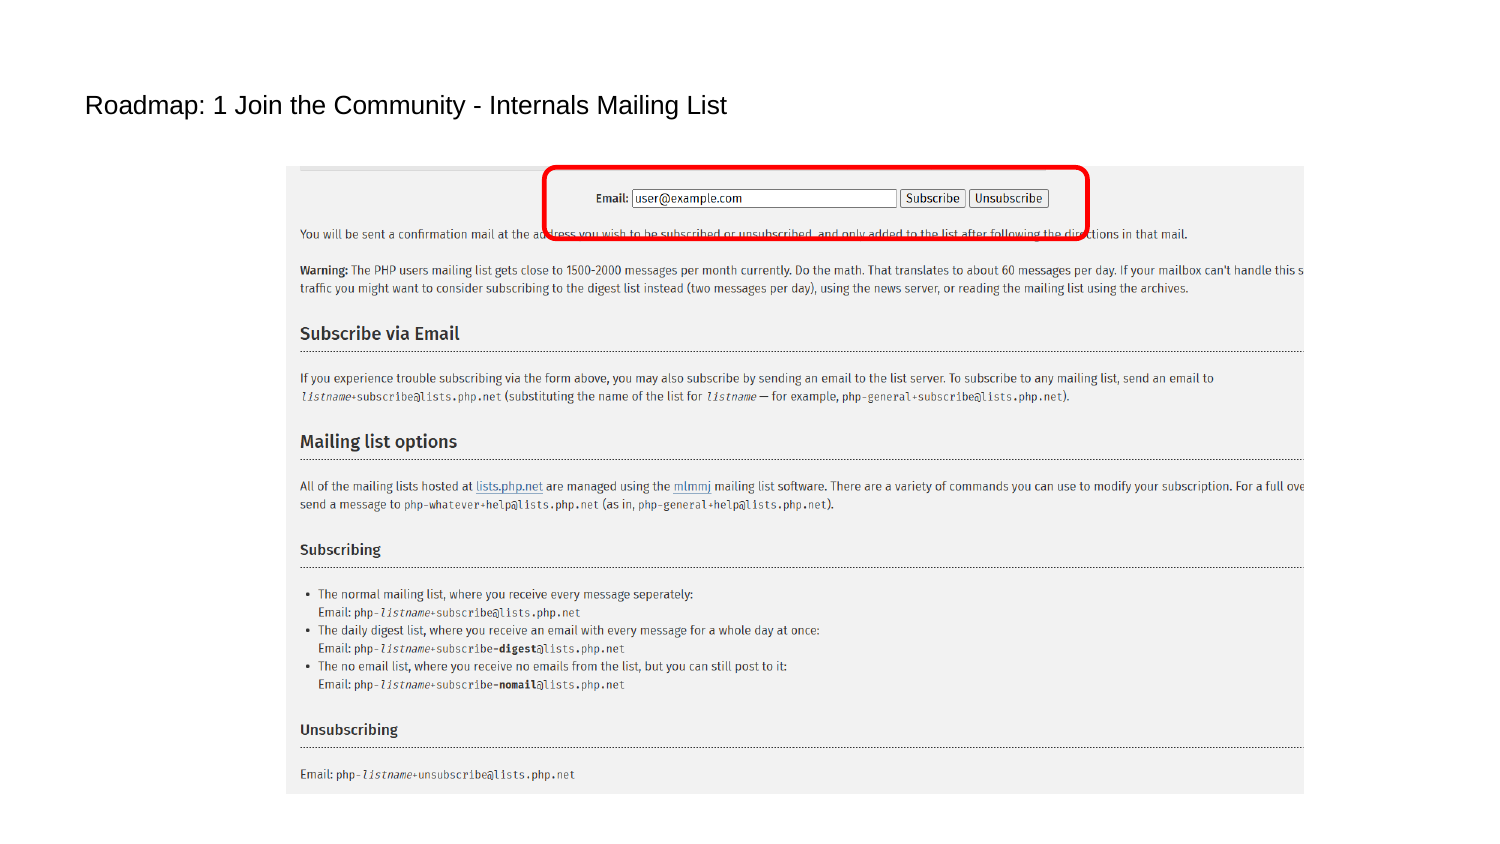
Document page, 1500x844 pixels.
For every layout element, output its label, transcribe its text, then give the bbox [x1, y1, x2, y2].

picture [286, 166, 1304, 794]
title Roadmap: 1 Join the Community - Internals Mailing List [69, 72, 1468, 167]
picture [547, 170, 1085, 236]
